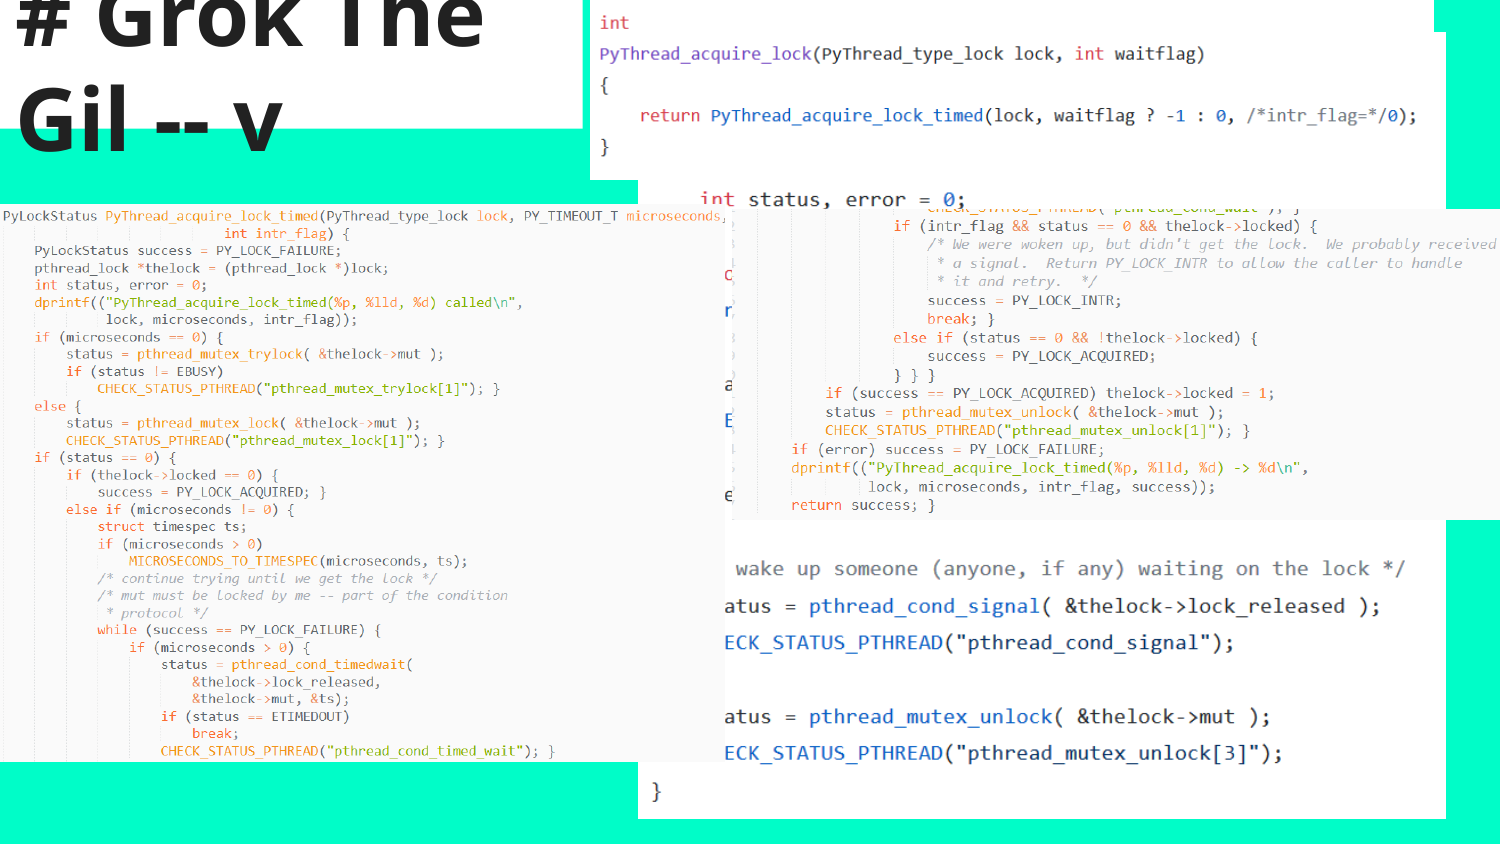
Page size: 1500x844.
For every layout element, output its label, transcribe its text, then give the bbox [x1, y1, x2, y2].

title # Grok The Gil -- v [0, 0, 583, 129]
picture [0, 0, 1500, 819]
